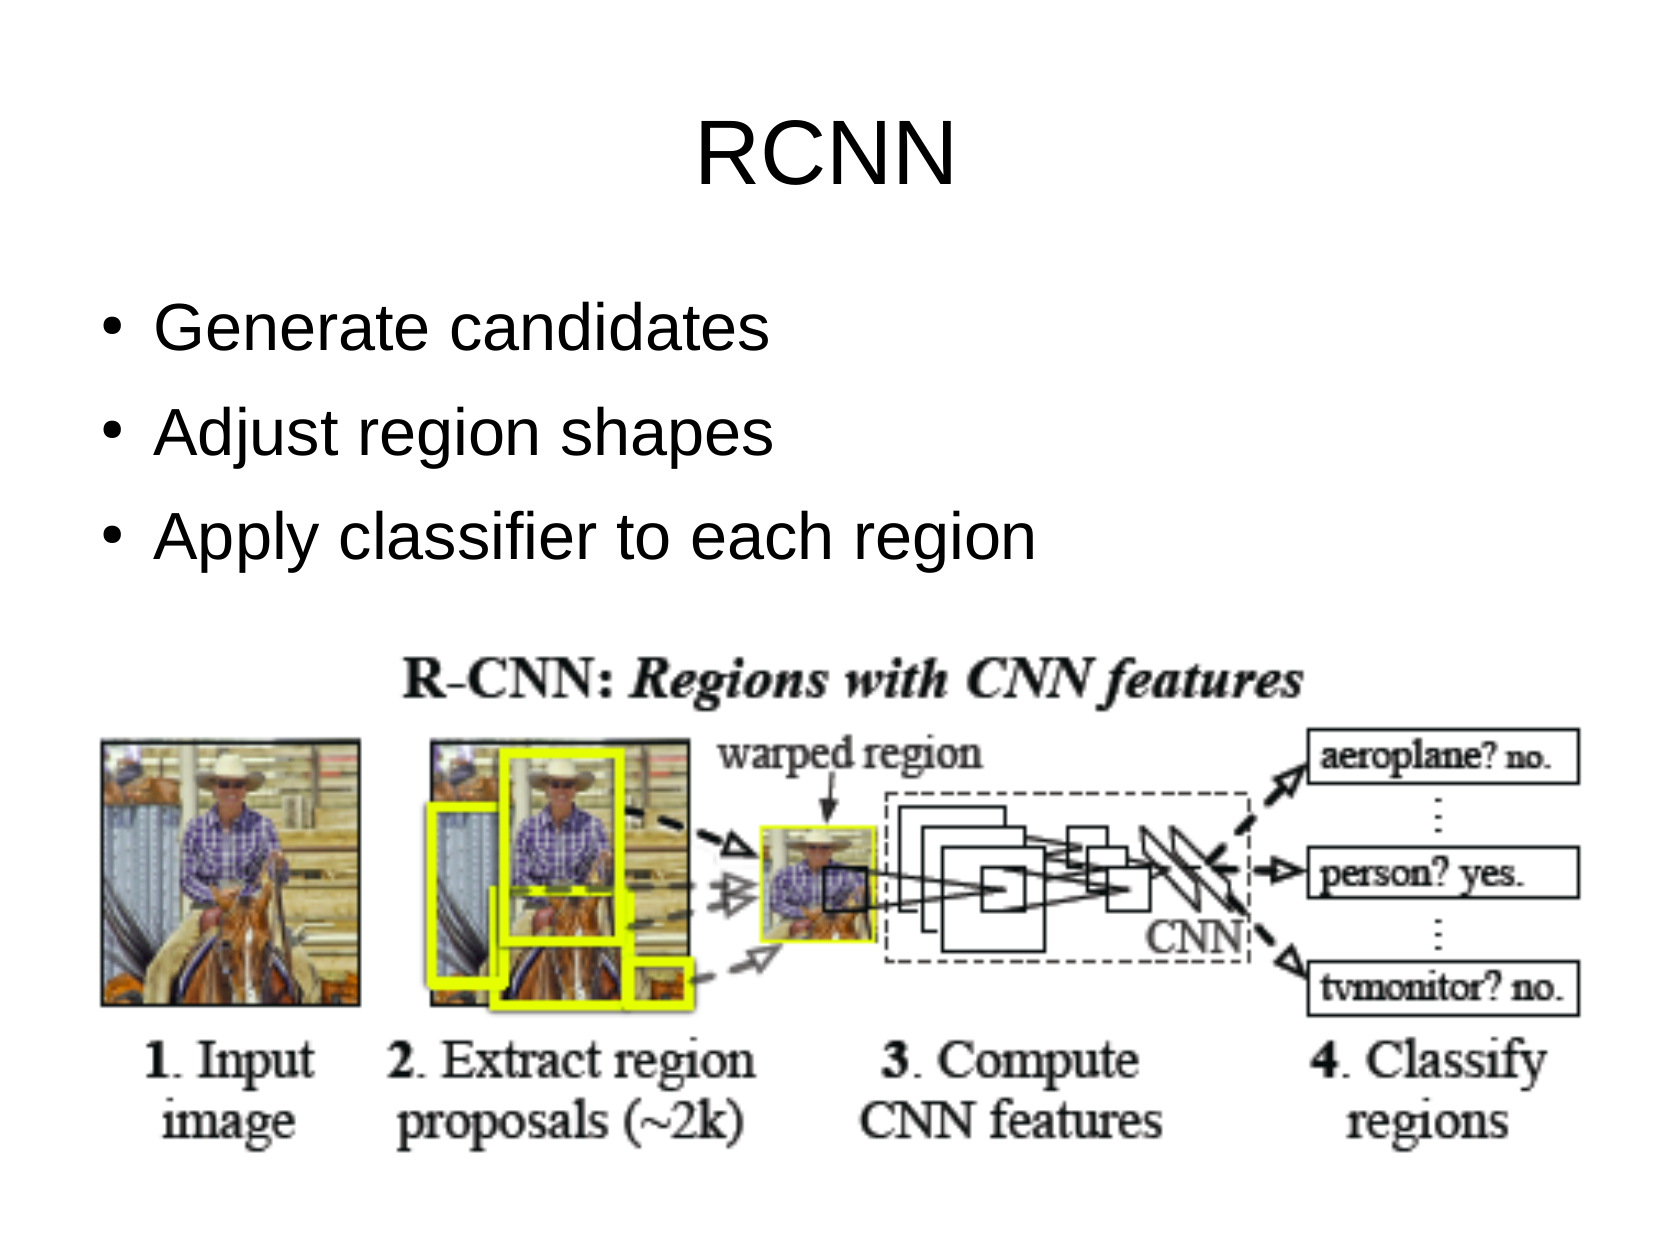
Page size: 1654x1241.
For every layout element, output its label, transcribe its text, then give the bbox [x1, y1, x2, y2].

list Generate candidates Adjust region shapes Apply classifier to each region [82, 290, 1571, 608]
picture [39, 608, 1611, 1183]
title RCNN [82, 49, 1571, 257]
